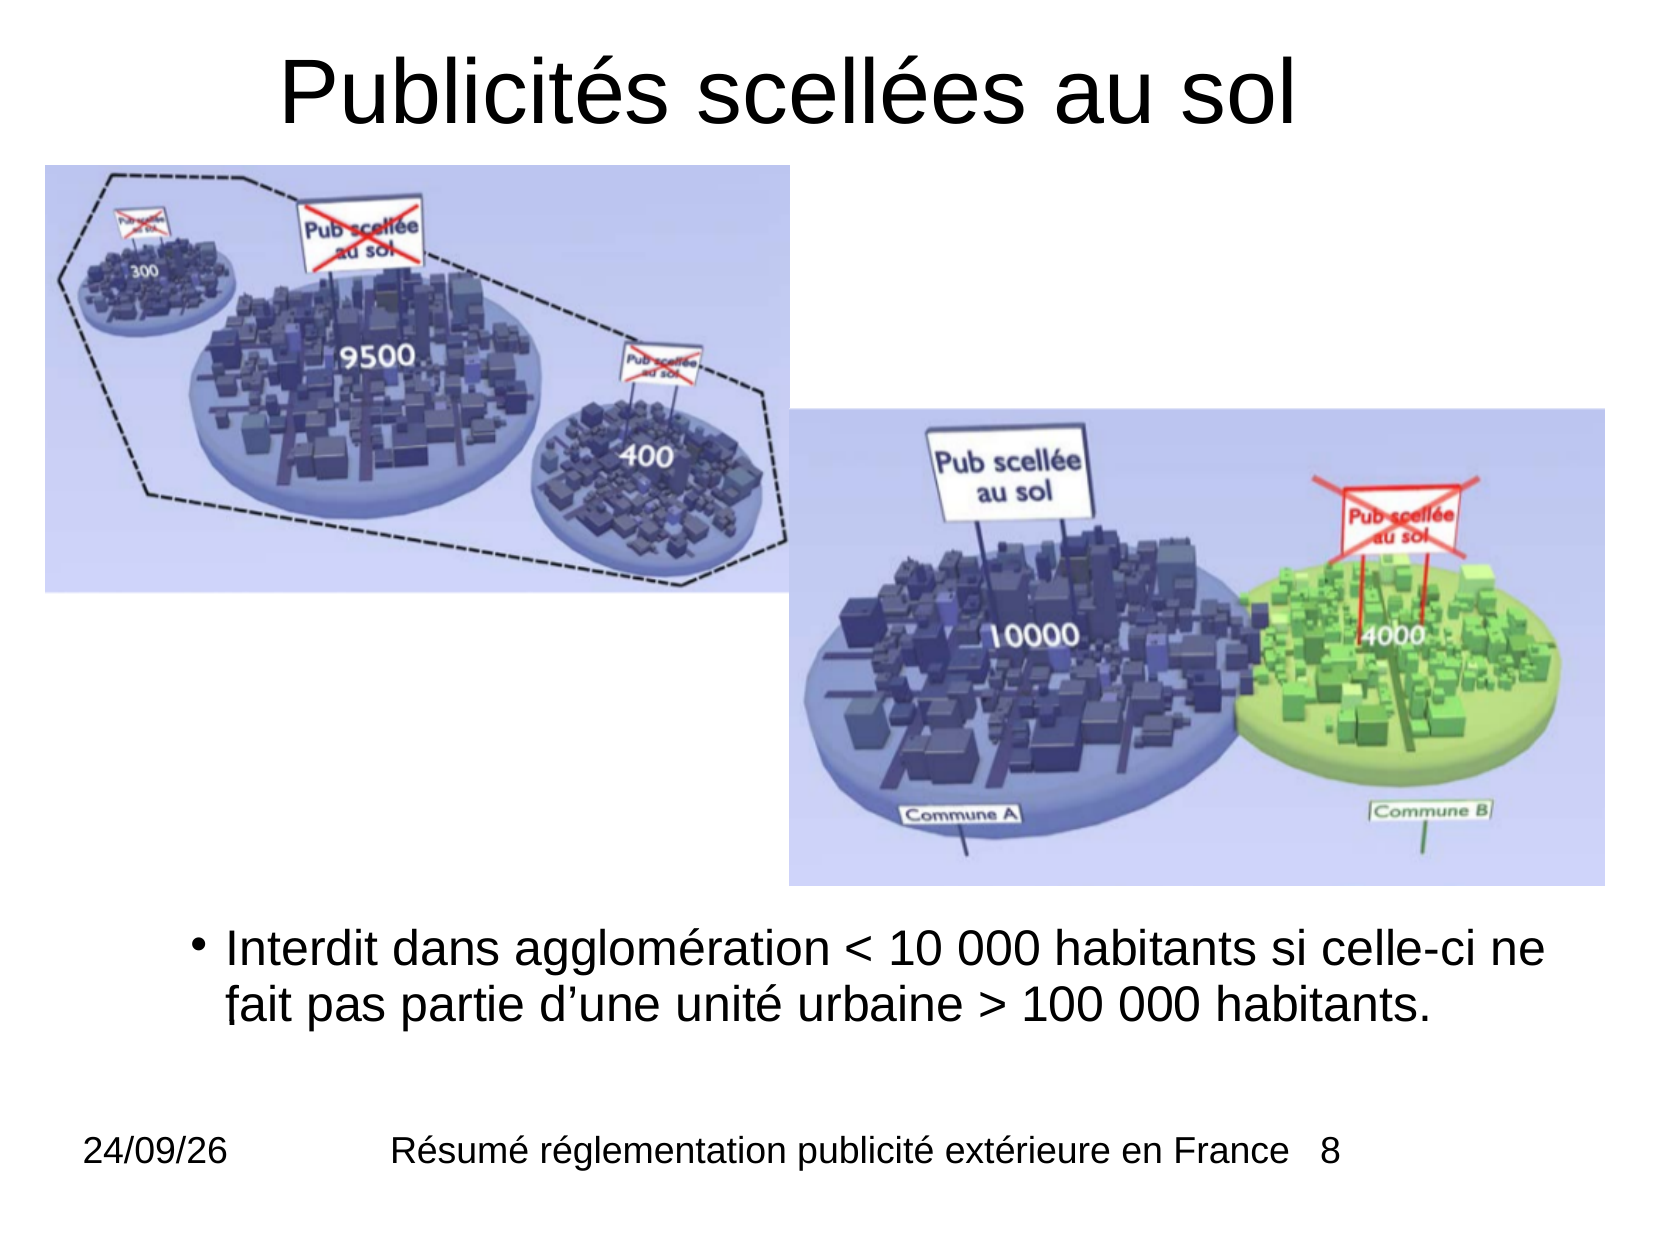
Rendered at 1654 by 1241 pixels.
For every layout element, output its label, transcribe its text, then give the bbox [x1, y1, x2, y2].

picture [45, 165, 1605, 886]
text_box . [154, 900, 1654, 1051]
text_box Interdit dans agglomération < 10 000 habitants si celle-ci ne fait pas partie d’une unité urbaine > 100 000 habitants. [104, 910, 1576, 1051]
title Publicités scellées au sol [45, 29, 1534, 150]
